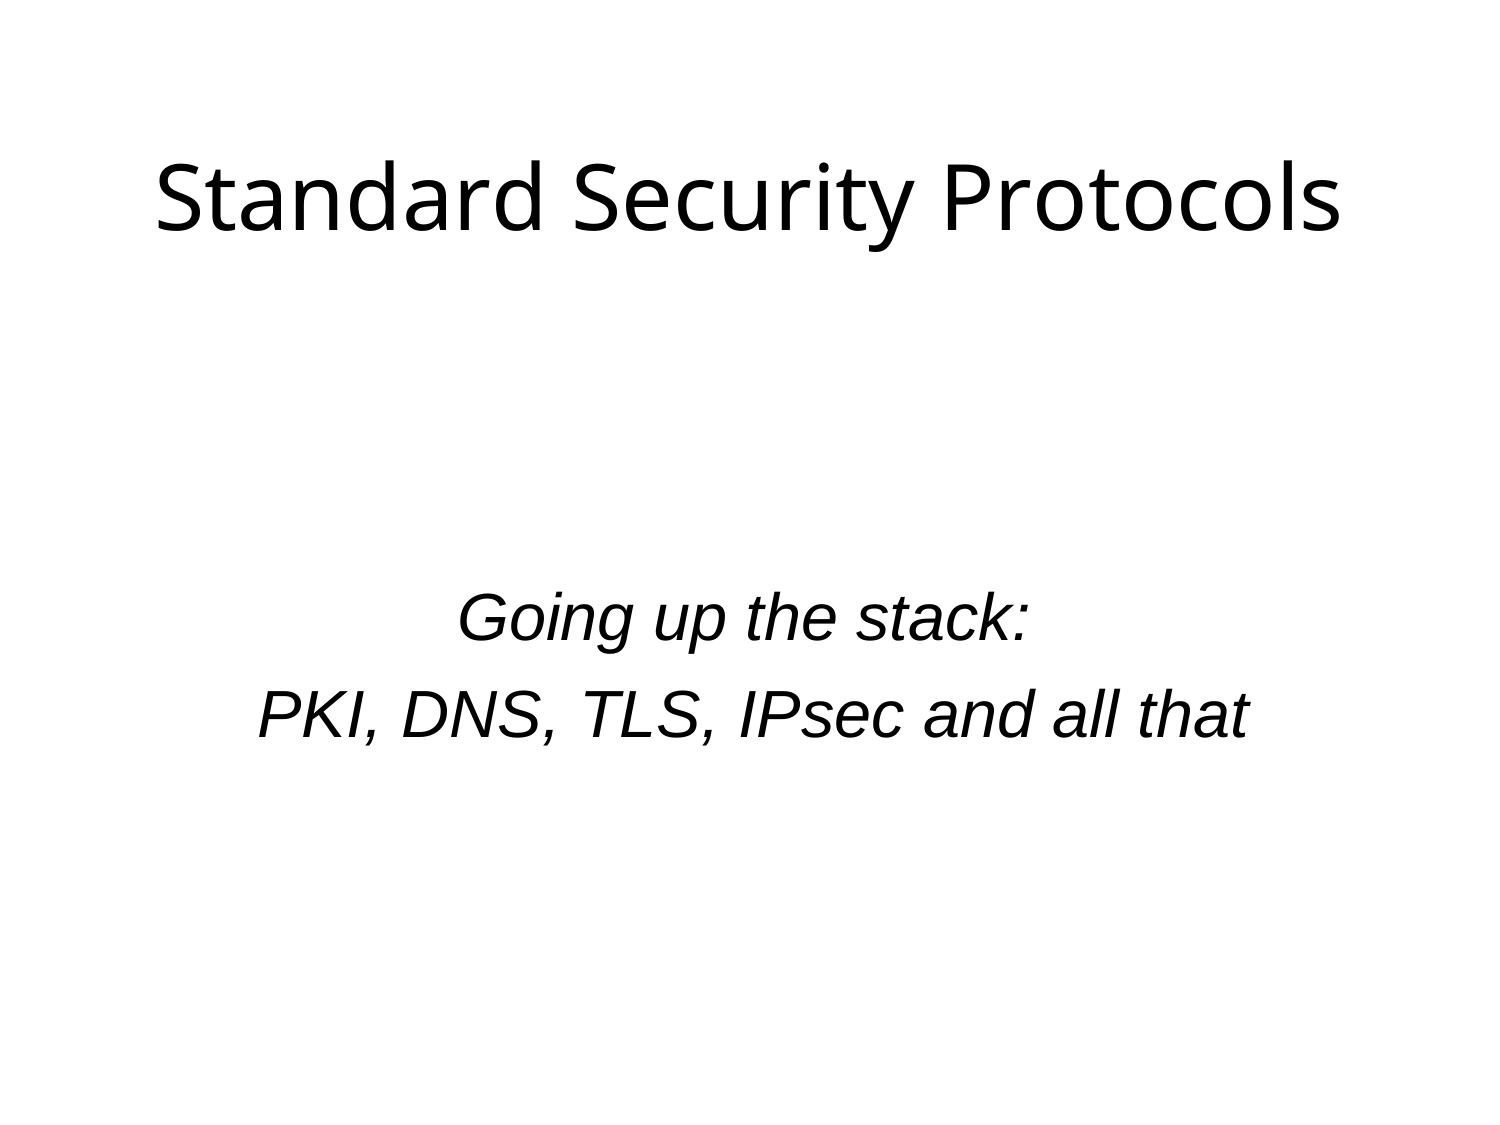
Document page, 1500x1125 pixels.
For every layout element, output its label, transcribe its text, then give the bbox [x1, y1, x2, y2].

title Standard Security Protocols [112, 75, 1387, 312]
subtitle Going up the stack: PKI, DNS, TLS, IPsec and all that [112, 324, 1387, 1000]
